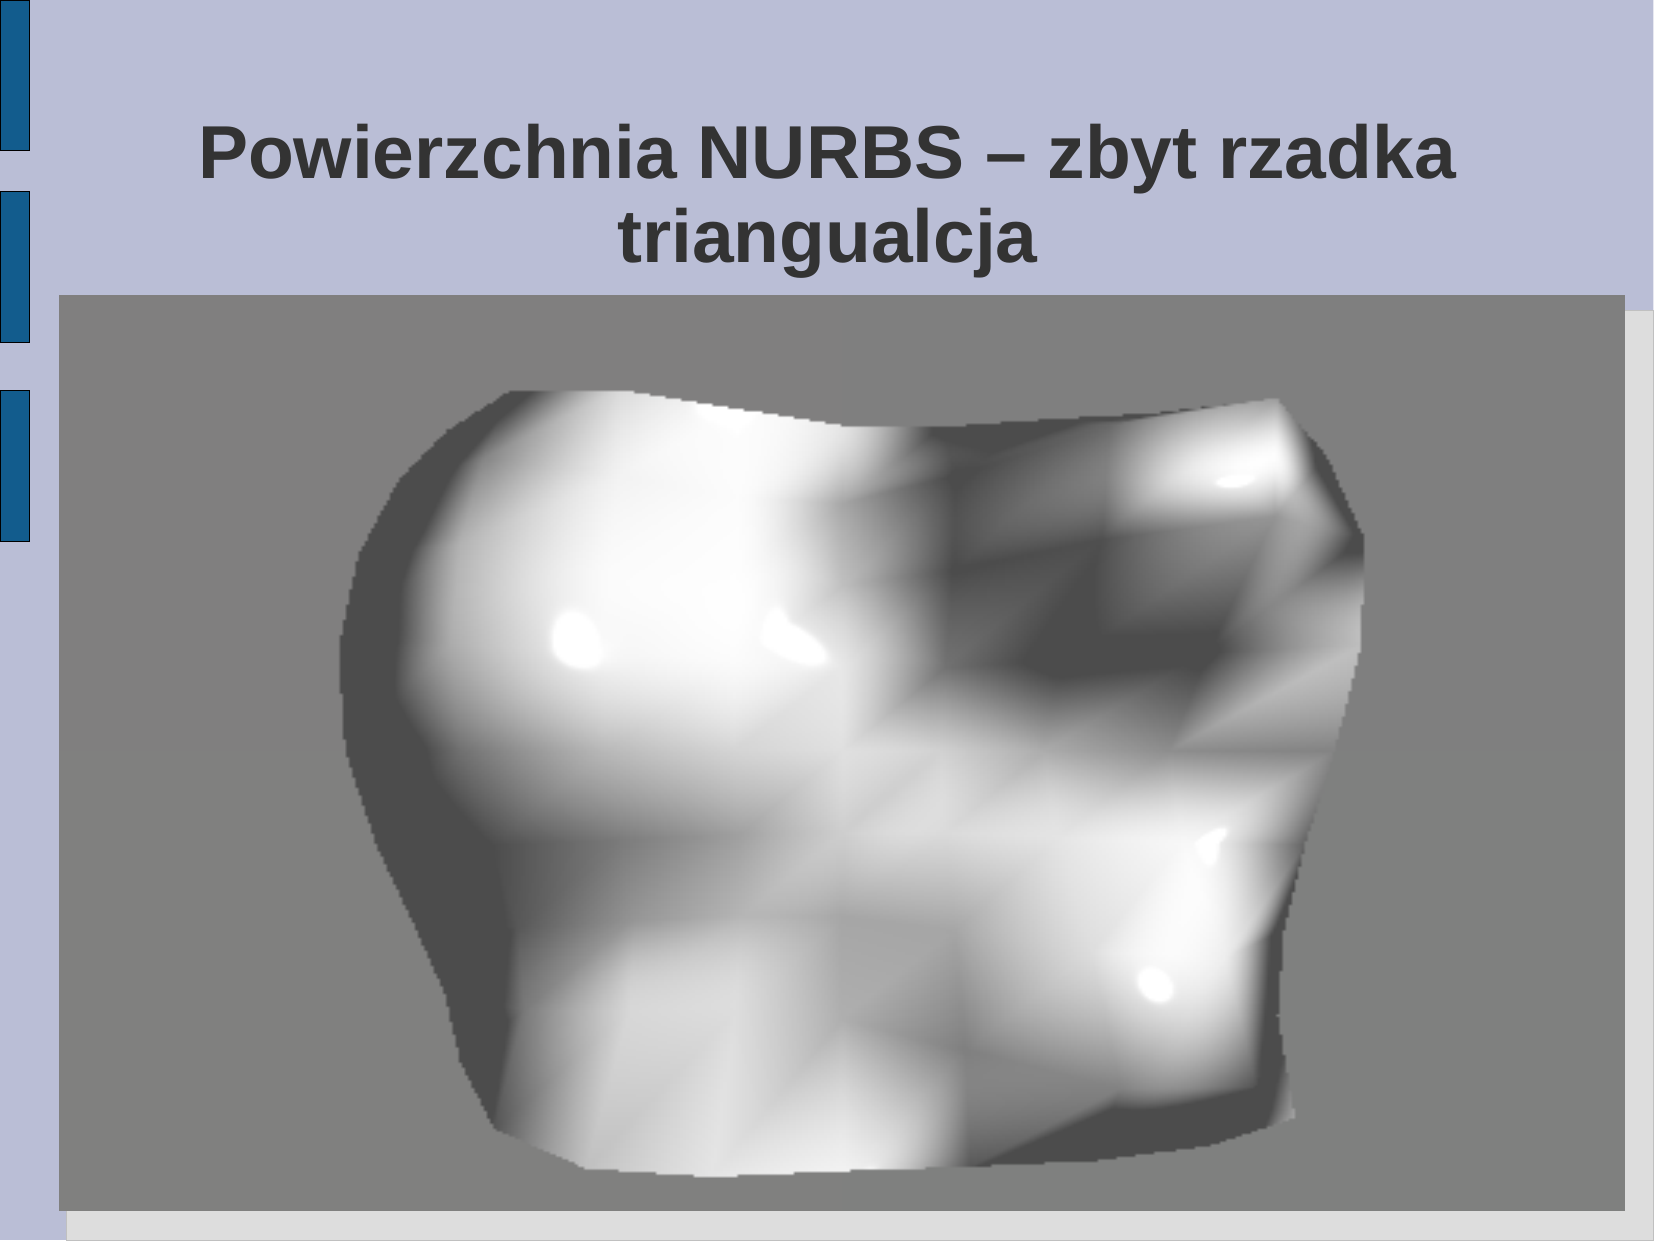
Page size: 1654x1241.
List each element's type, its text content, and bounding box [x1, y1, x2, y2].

title Powierzchnia NURBS – zbyt rzadka triangualcja [121, 91, 1534, 295]
picture [59, 295, 1625, 1211]
